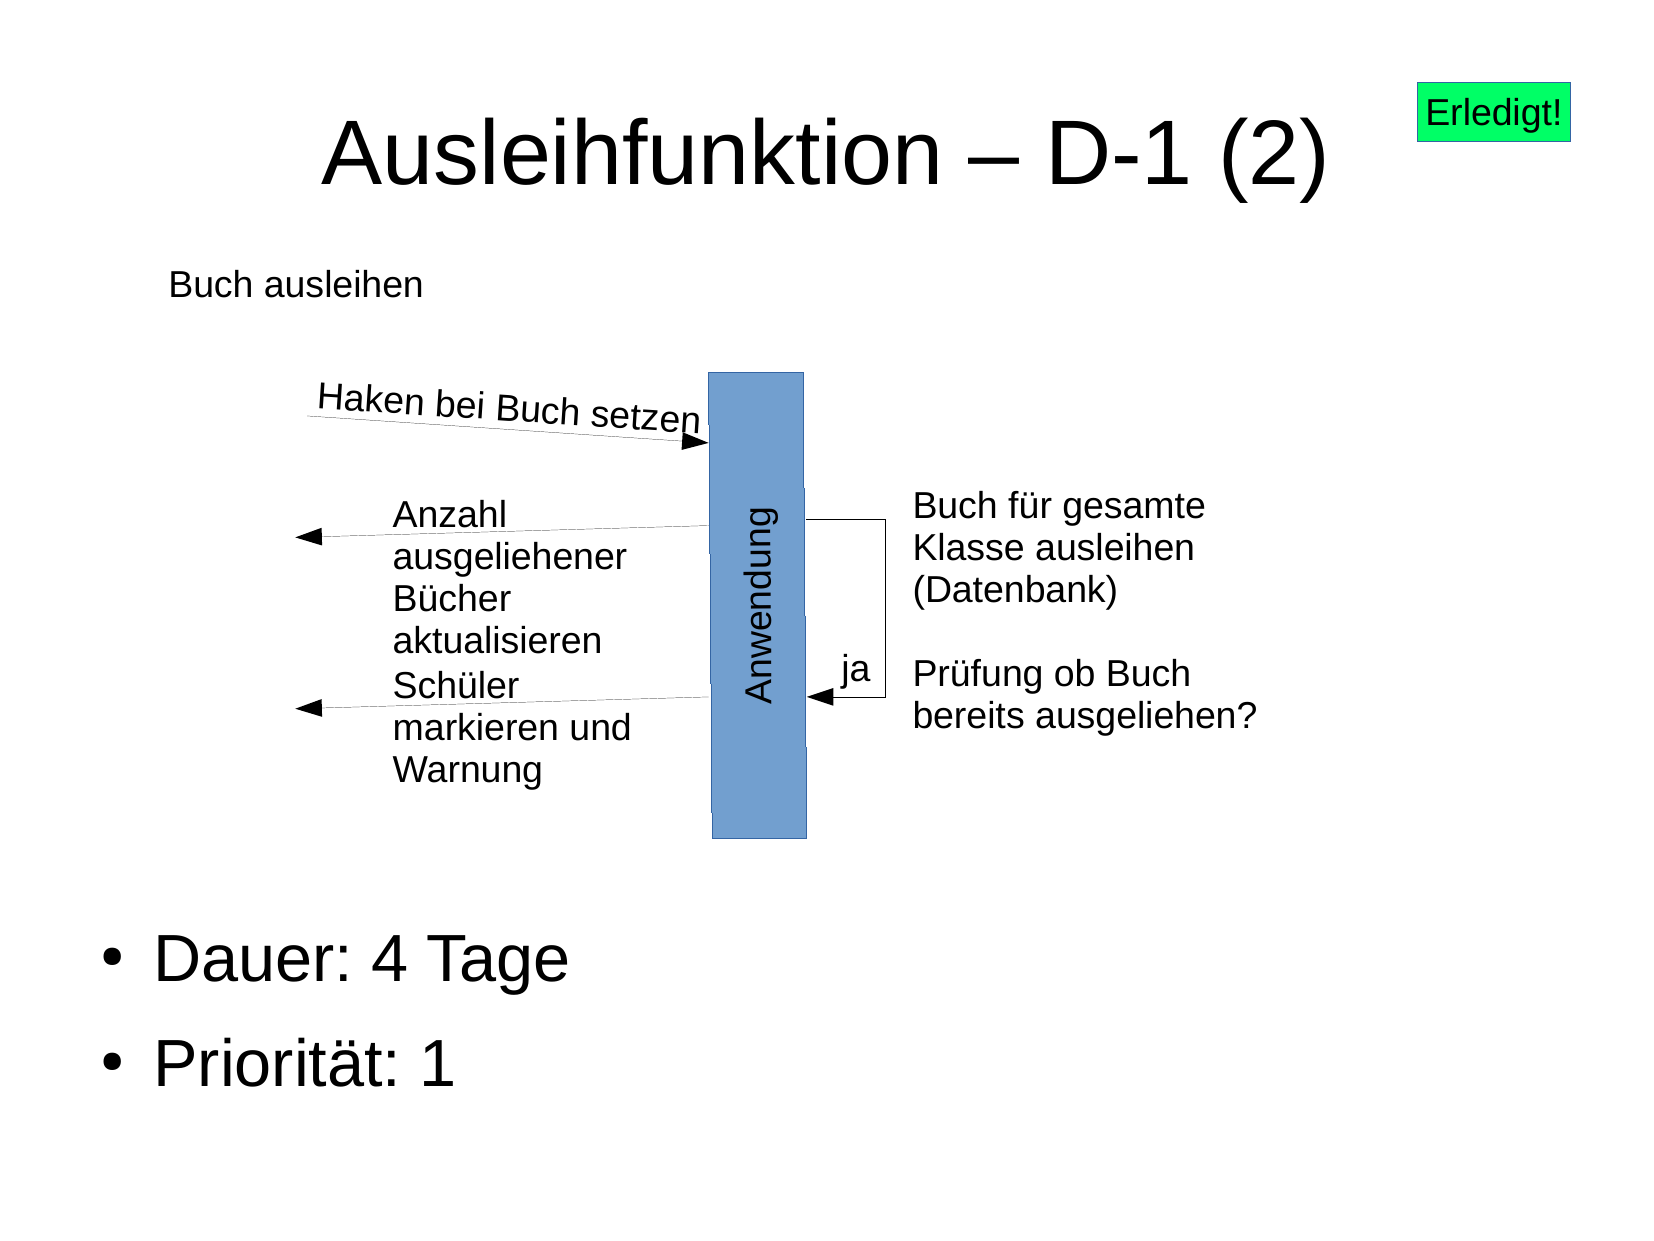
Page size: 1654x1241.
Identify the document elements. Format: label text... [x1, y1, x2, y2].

text_box Erledigt! [1417, 82, 1571, 142]
title Ausleihfunktion – D-1 (2) [82, 49, 1571, 257]
text_box Anwendung [708, 372, 807, 839]
text_box Schüler markieren und Warnung [377, 657, 709, 798]
text_box Buch ausleihen [153, 256, 1134, 314]
text_box ja [826, 640, 897, 697]
list Dauer: 4 Tage Priorität: 1 [82, 921, 1571, 1146]
text_box Buch für gesamte Klasse ausleihen (Datenbank) Prüfung ob Buch bereits ausgeliehen? [897, 477, 1312, 745]
text_box Anzahl ausgeliehener Bücher aktualisieren [377, 485, 709, 657]
